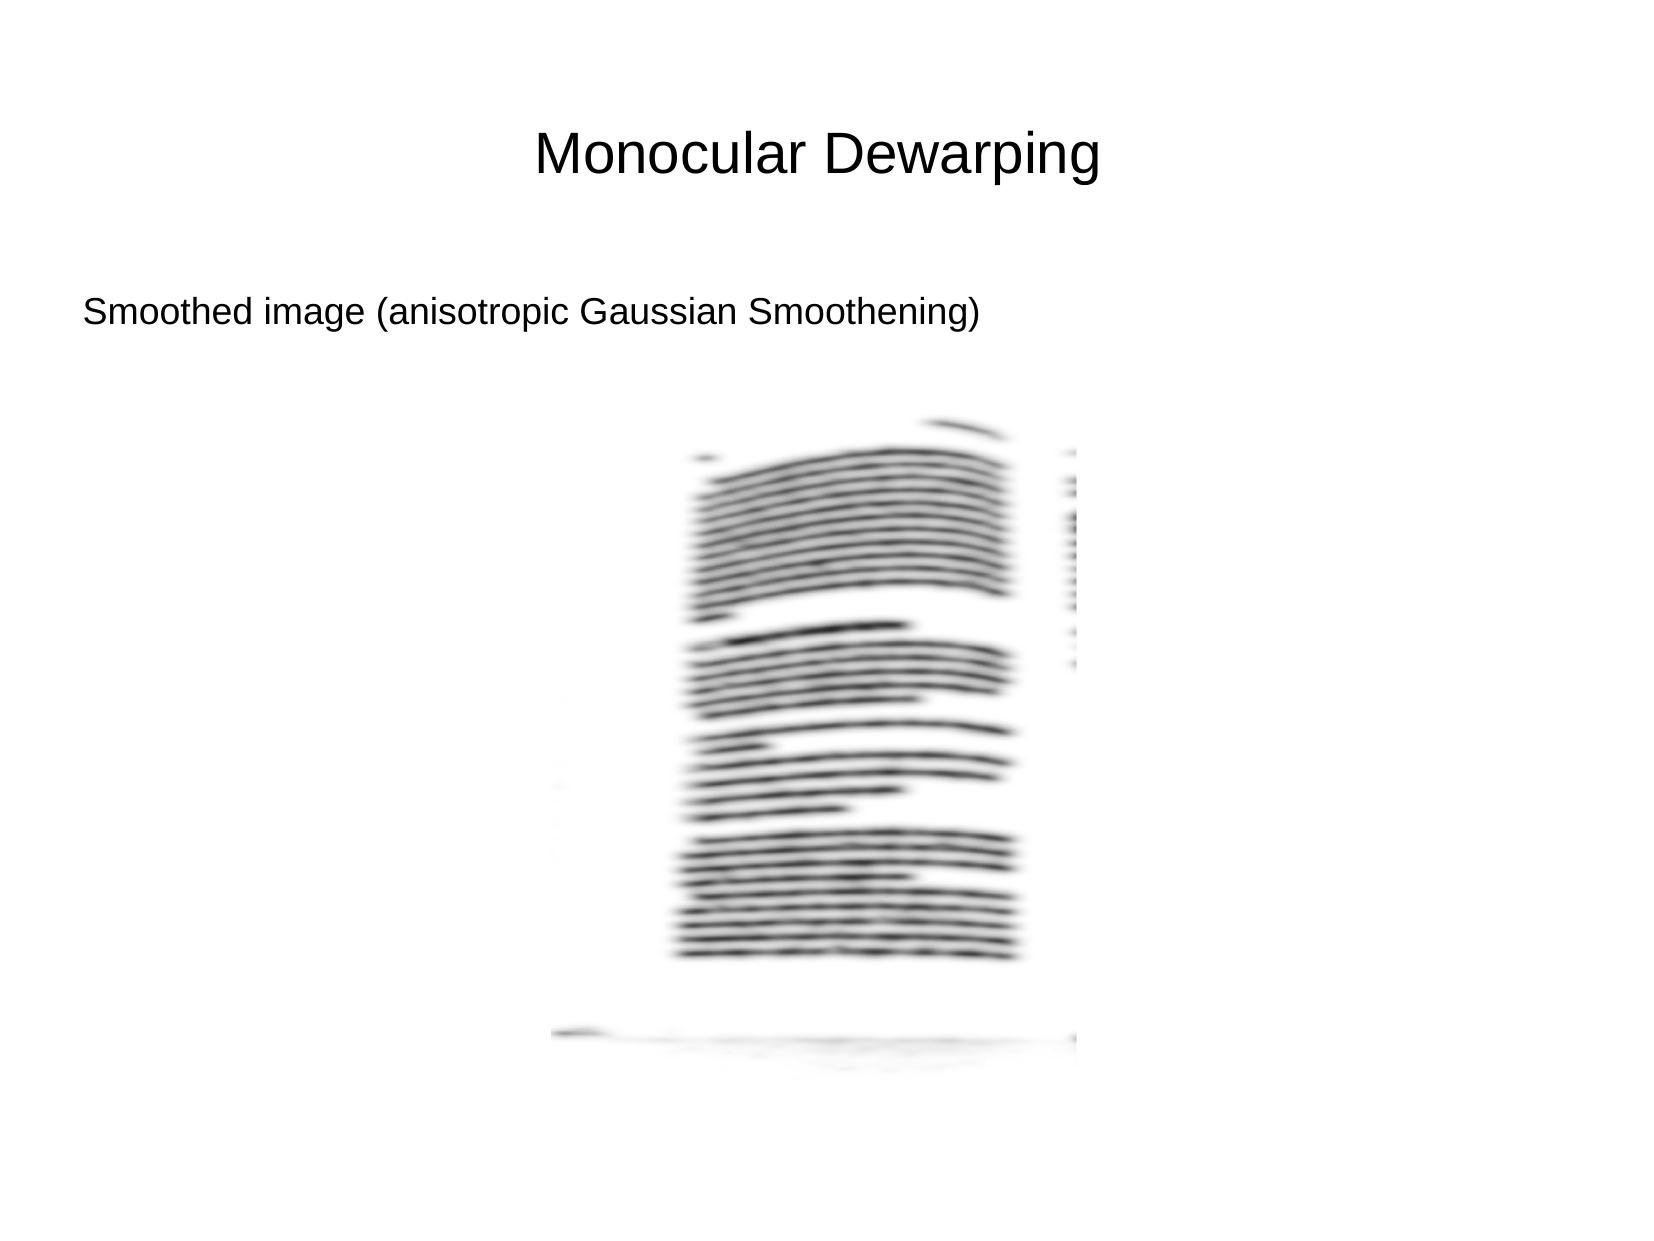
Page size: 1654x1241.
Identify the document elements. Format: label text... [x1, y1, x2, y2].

list Smoothed image (anisotropic Gaussian Smoothening) [82, 290, 1571, 1109]
title Monocular Dewarping [82, 49, 1571, 257]
